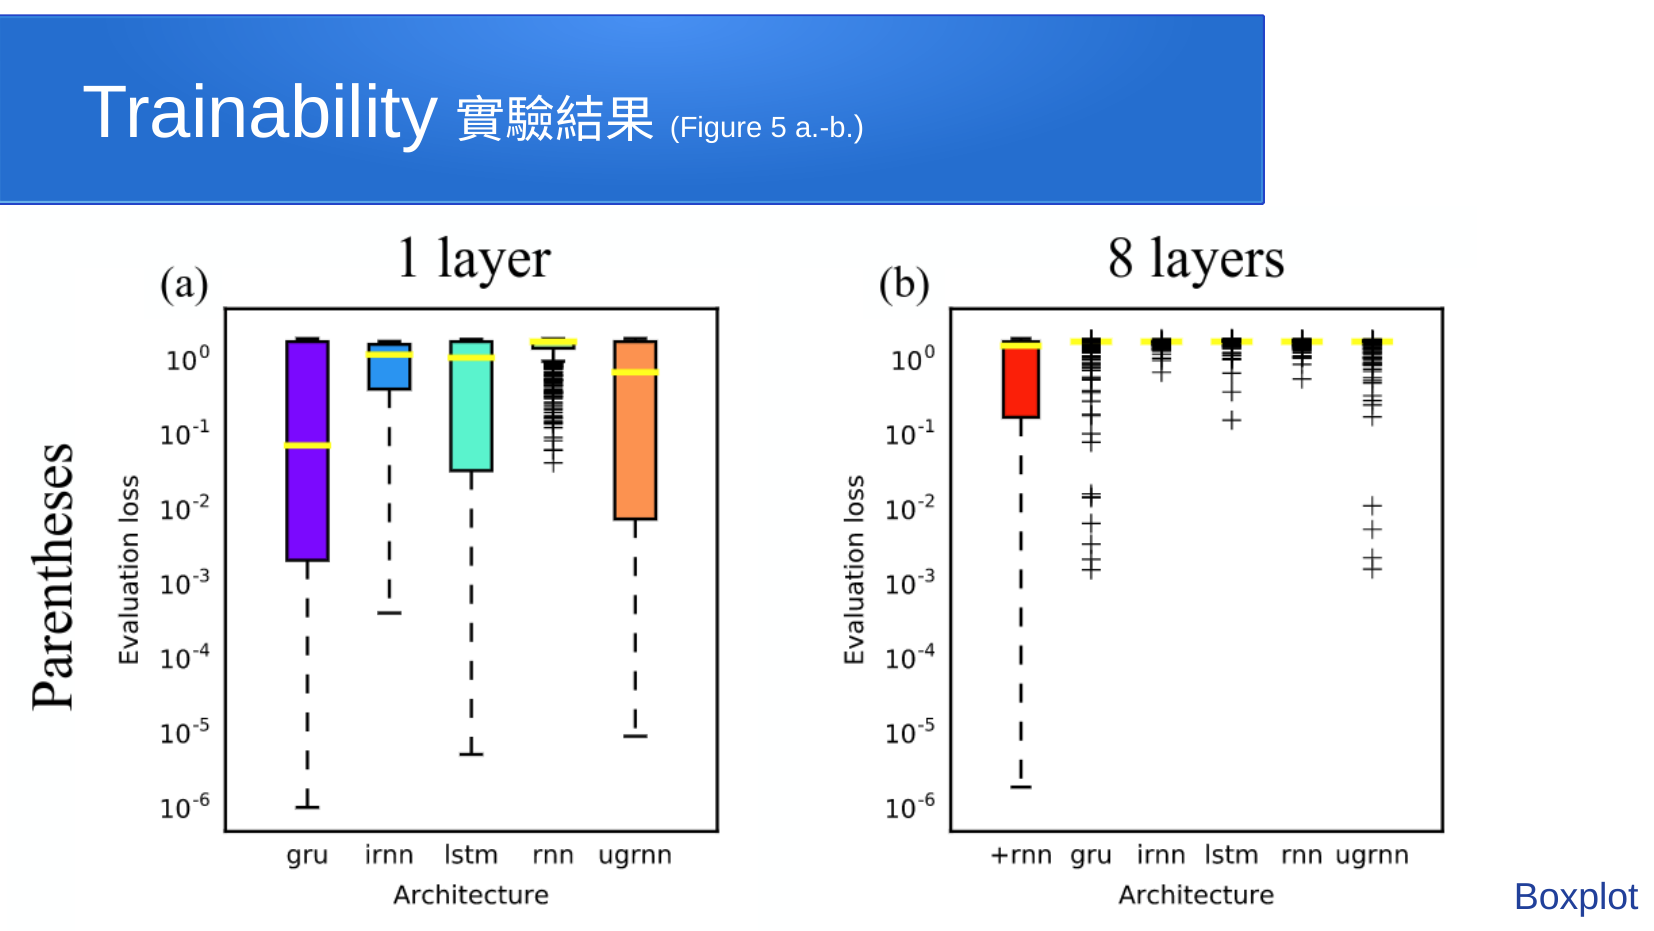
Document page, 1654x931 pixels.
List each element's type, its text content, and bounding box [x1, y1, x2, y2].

picture [0, 205, 1477, 931]
title Trainability實驗結果(Figure 5 a.-b.) [82, 35, 1235, 189]
text_box Boxplot [1499, 868, 1654, 925]
